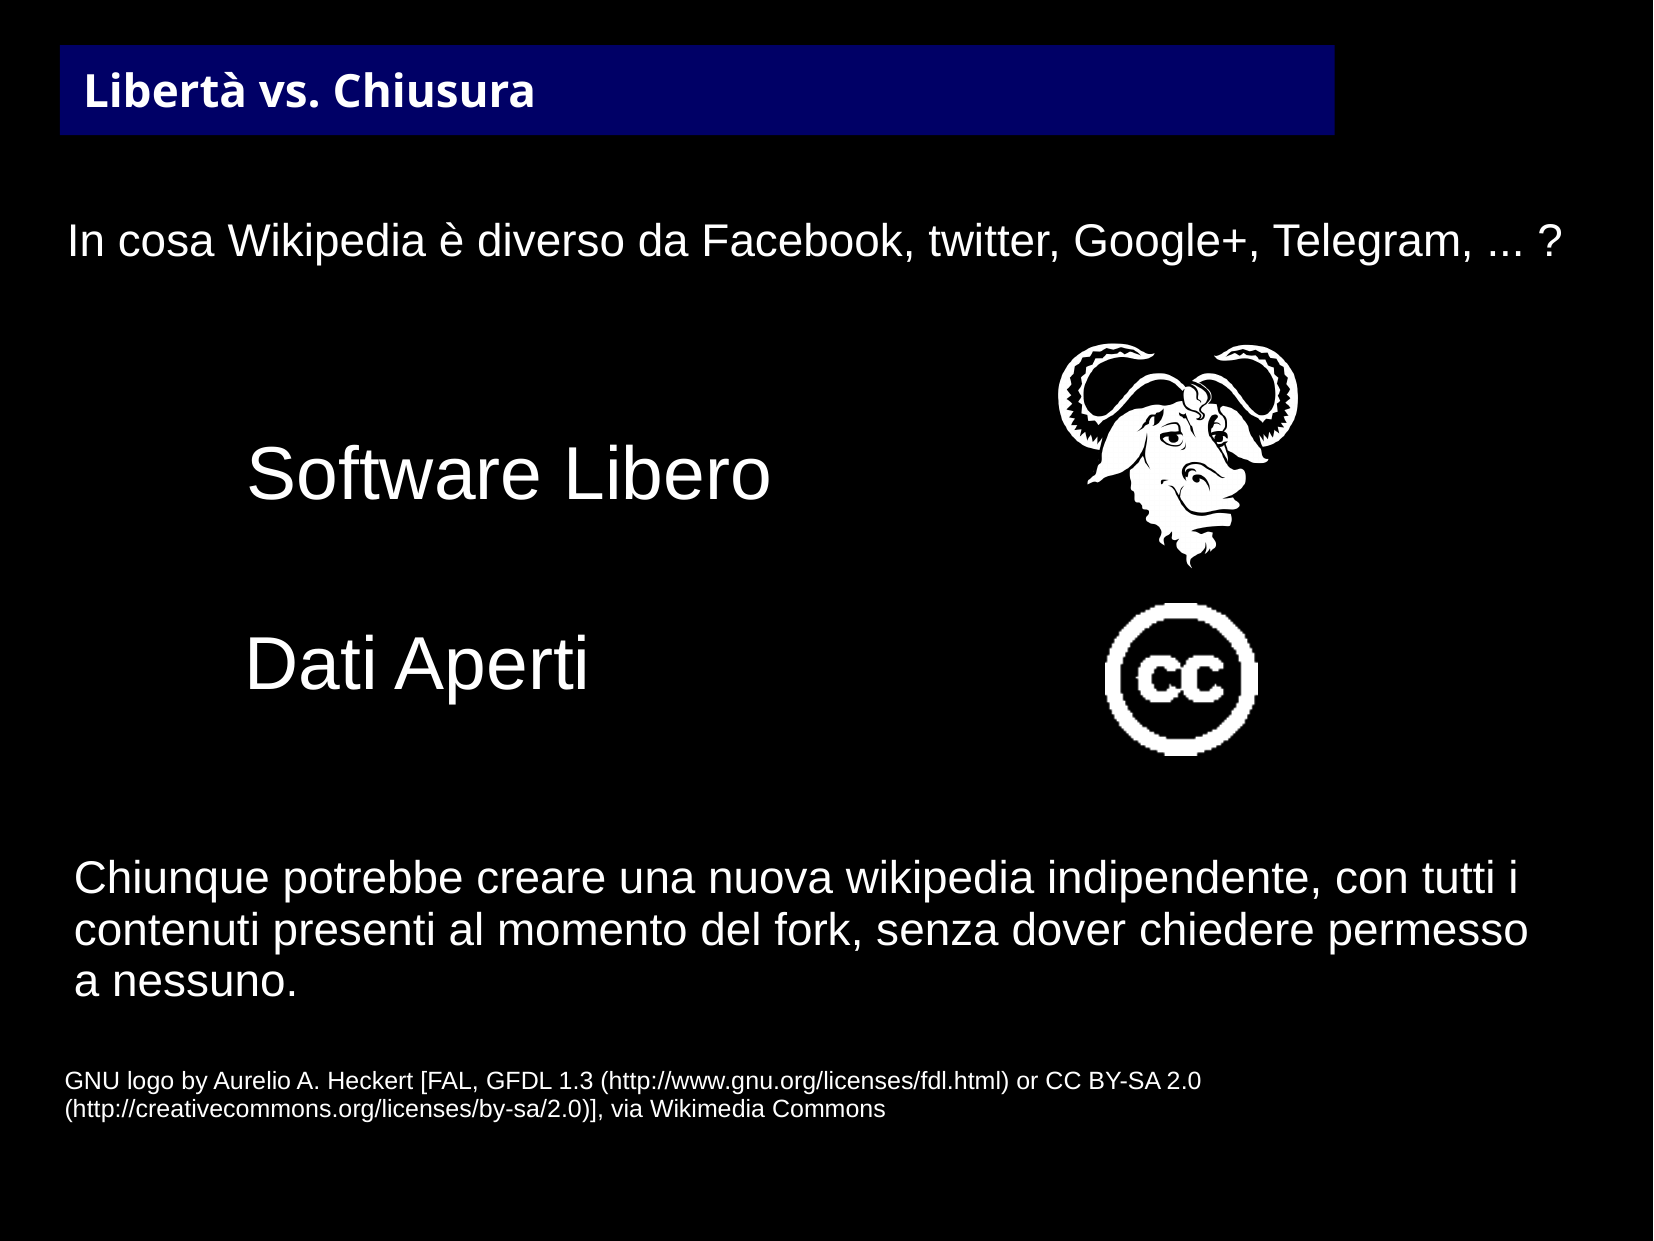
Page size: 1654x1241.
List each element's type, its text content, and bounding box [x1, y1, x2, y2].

text_box Dati Aperti [229, 614, 1105, 714]
picture [1105, 603, 1258, 756]
text_box Chiunque potrebbe creare una nuova wikipedia indipendente, con tutti i contenuti presenti al momento del fork, senza dover chiedere permesso a nessuno. [59, 845, 1577, 1014]
text_box Software Libero [232, 423, 1056, 528]
text_box In cosa Wikipedia è diverso da Facebook, twitter, Google+, Telegram, ... ? [52, 165, 1579, 422]
picture [1056, 341, 1300, 580]
list Libertà vs. Chiusura [59, 45, 1335, 136]
text_box GNU logo by Aurelio A. Heckert [FAL, GFDL 1.3 (http://www.gnu.org/licenses/fdl.html) or CC BY-SA 2.0 (http://creativecommons.org/licenses/by-sa/2.0)], via Wikimedia Commons [49, 1059, 1653, 1186]
